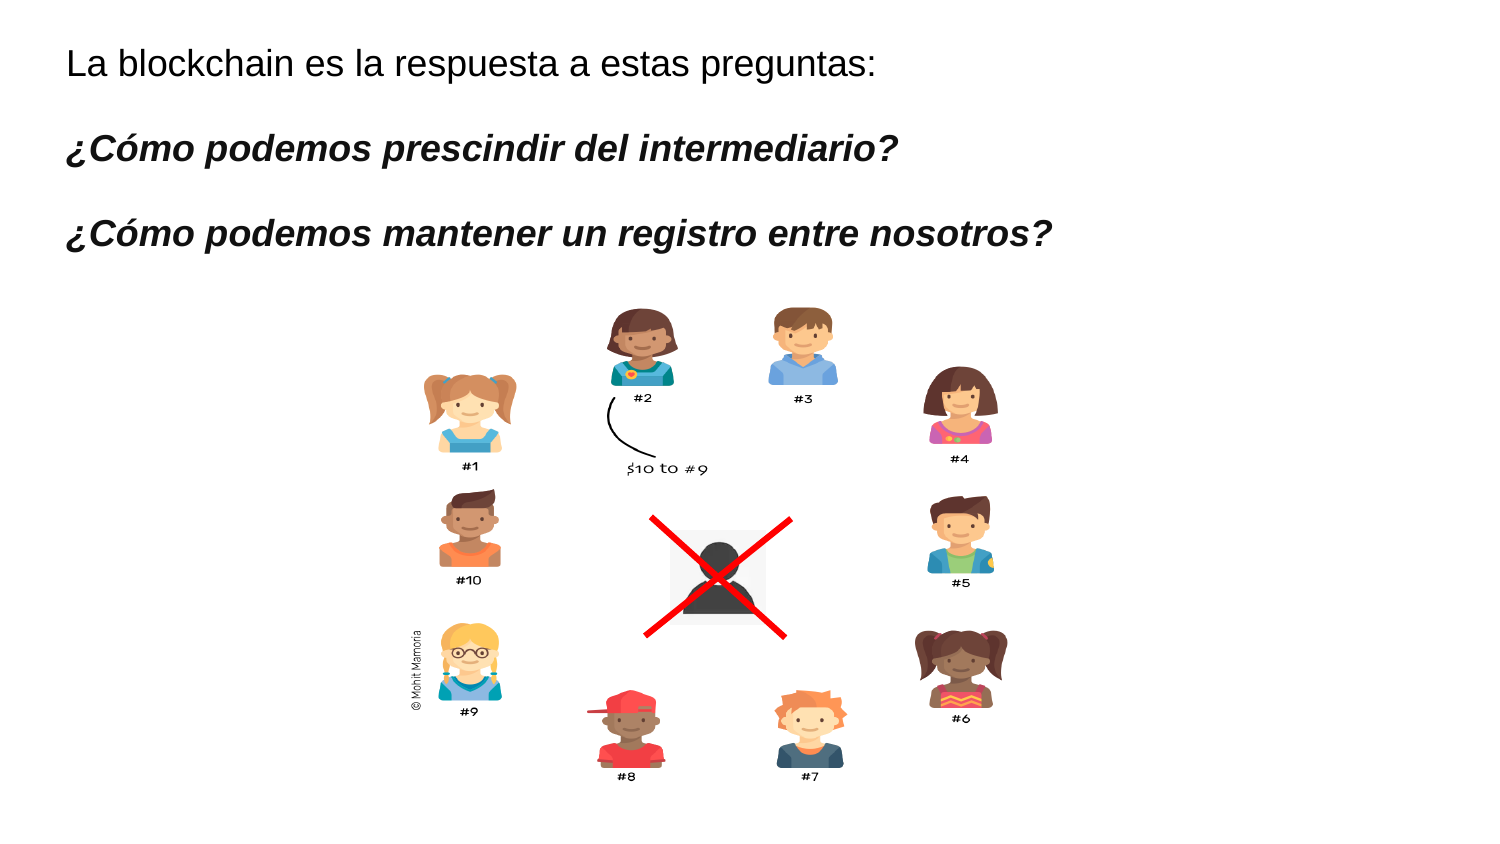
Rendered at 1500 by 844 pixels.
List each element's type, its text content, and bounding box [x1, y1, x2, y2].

list La blockchain es la respuesta a estas preguntas: ¿Cómo podemos prescindir del intermediario? ¿Cómo podemos mantener un registro entre nosotros? [51, 17, 1449, 599]
picture [388, 291, 1048, 809]
